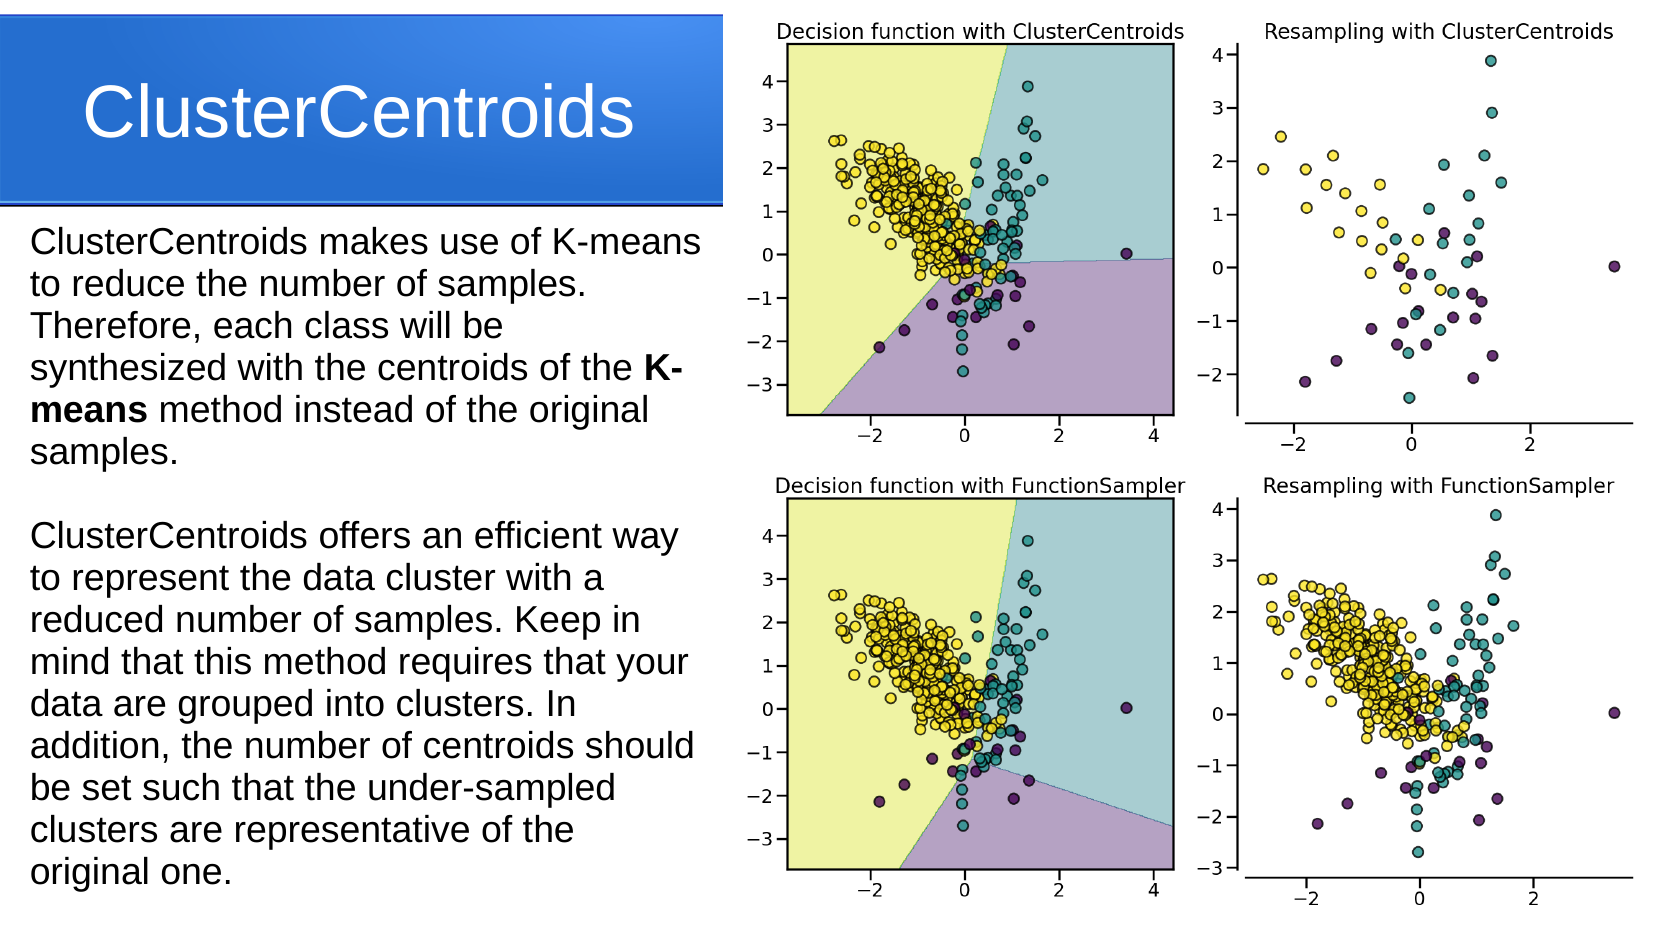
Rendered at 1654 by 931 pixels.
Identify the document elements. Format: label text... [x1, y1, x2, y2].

text_box ClusterCentroids makes use of K-means to reduce the number of samples. Therefore, each class will be synthesized with the centroids of the K-means method instead of the original samples. ClusterCentroids offers an efficient way to represent the data cluster with a reduced number of samples. Keep in mind that this method requires that your data are grouped into clusters. In addition, the number of centroids should be set such that the under-sampled clusters are representative of the original one. [15, 213, 721, 901]
title ClusterCentroids [82, 35, 723, 189]
picture [723, 0, 1654, 931]
